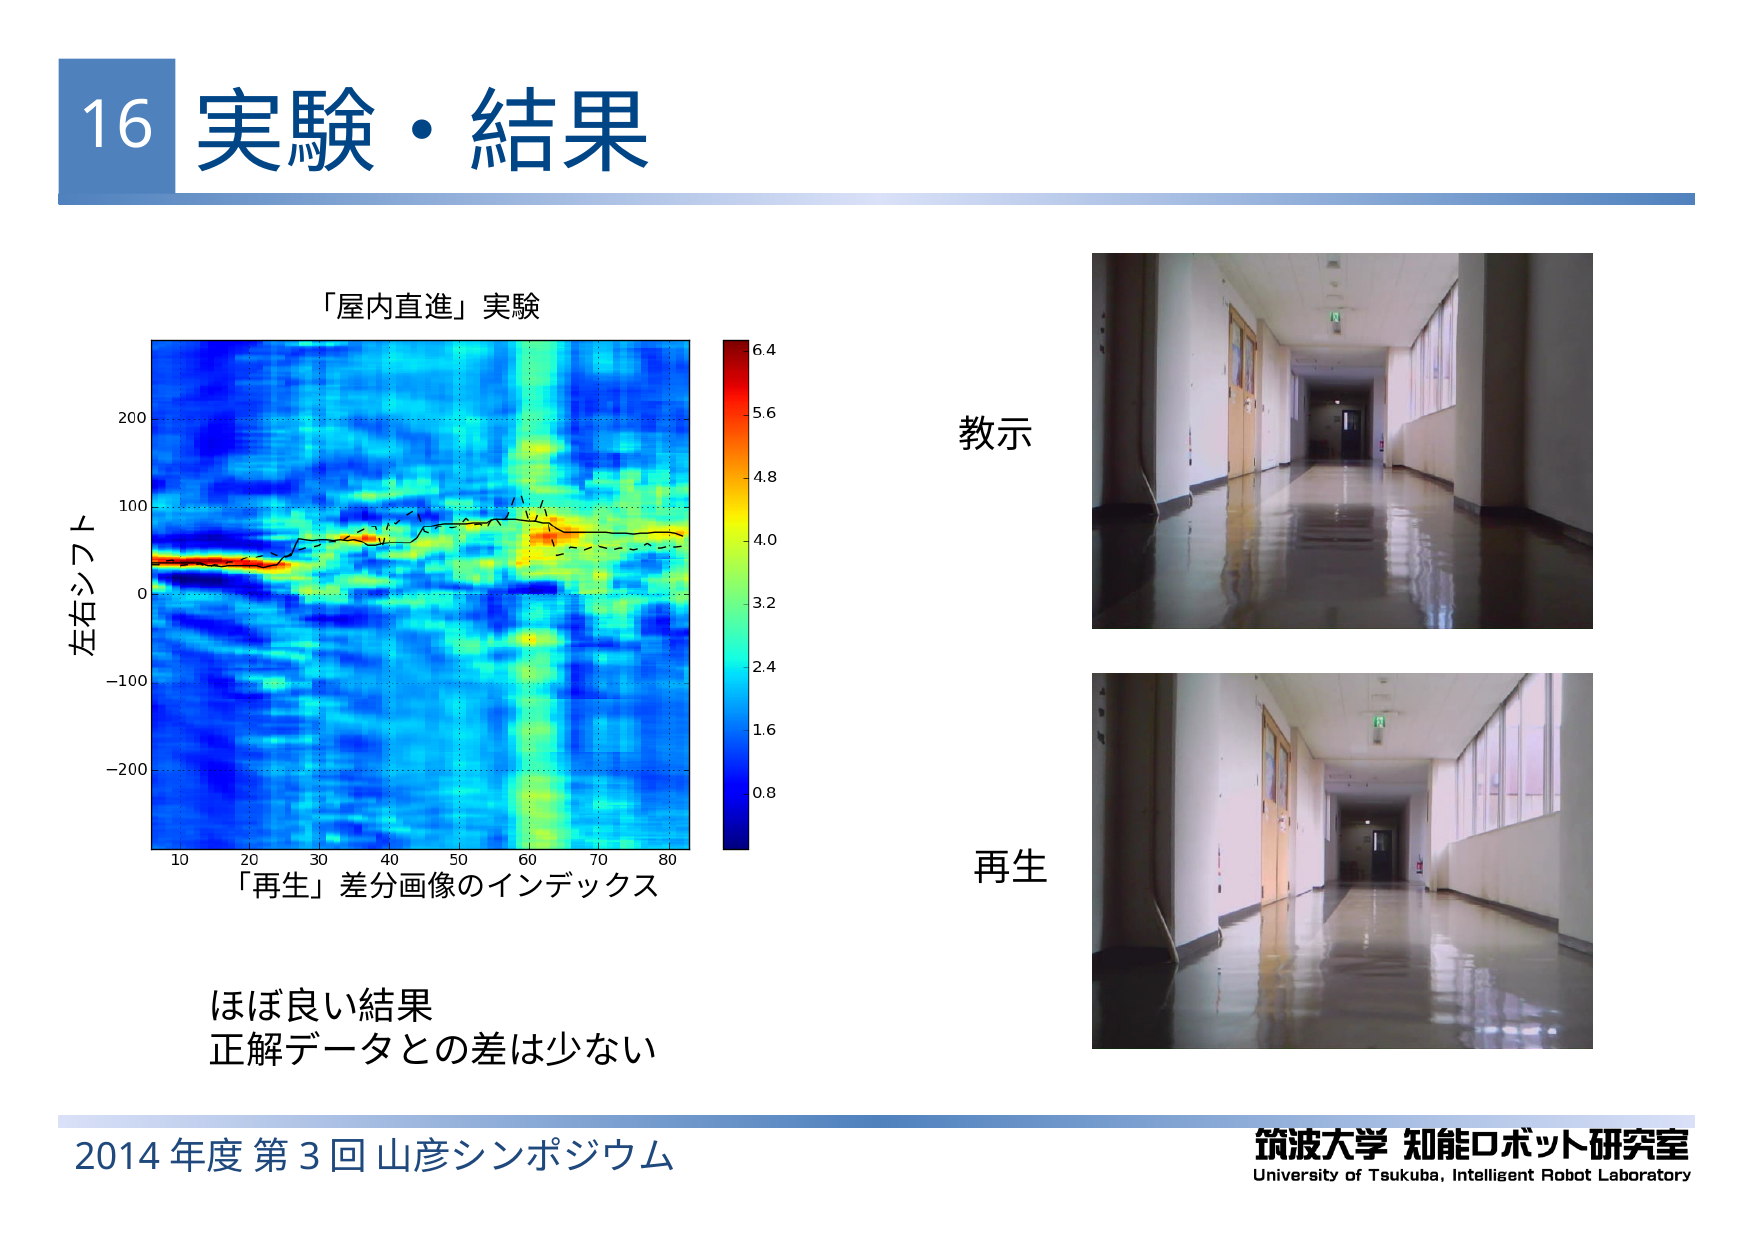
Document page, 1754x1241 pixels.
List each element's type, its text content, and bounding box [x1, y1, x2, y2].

picture [1252, 1127, 1691, 1182]
picture [1092, 673, 1593, 1049]
picture [89, 323, 840, 887]
text_box 再生 [958, 838, 1064, 898]
title 実験・結果 [193, 61, 1651, 205]
picture [1092, 253, 1593, 629]
text_box 「屋内直進」実験 [289, 283, 560, 332]
text_box 「再生」差分画像のインデックス [207, 862, 677, 910]
text_box 左右シフト [58, 496, 108, 673]
text_box 教示 [943, 404, 1049, 464]
text_box ほぼ良い結果 正解データとの差は少ない [193, 977, 674, 1081]
